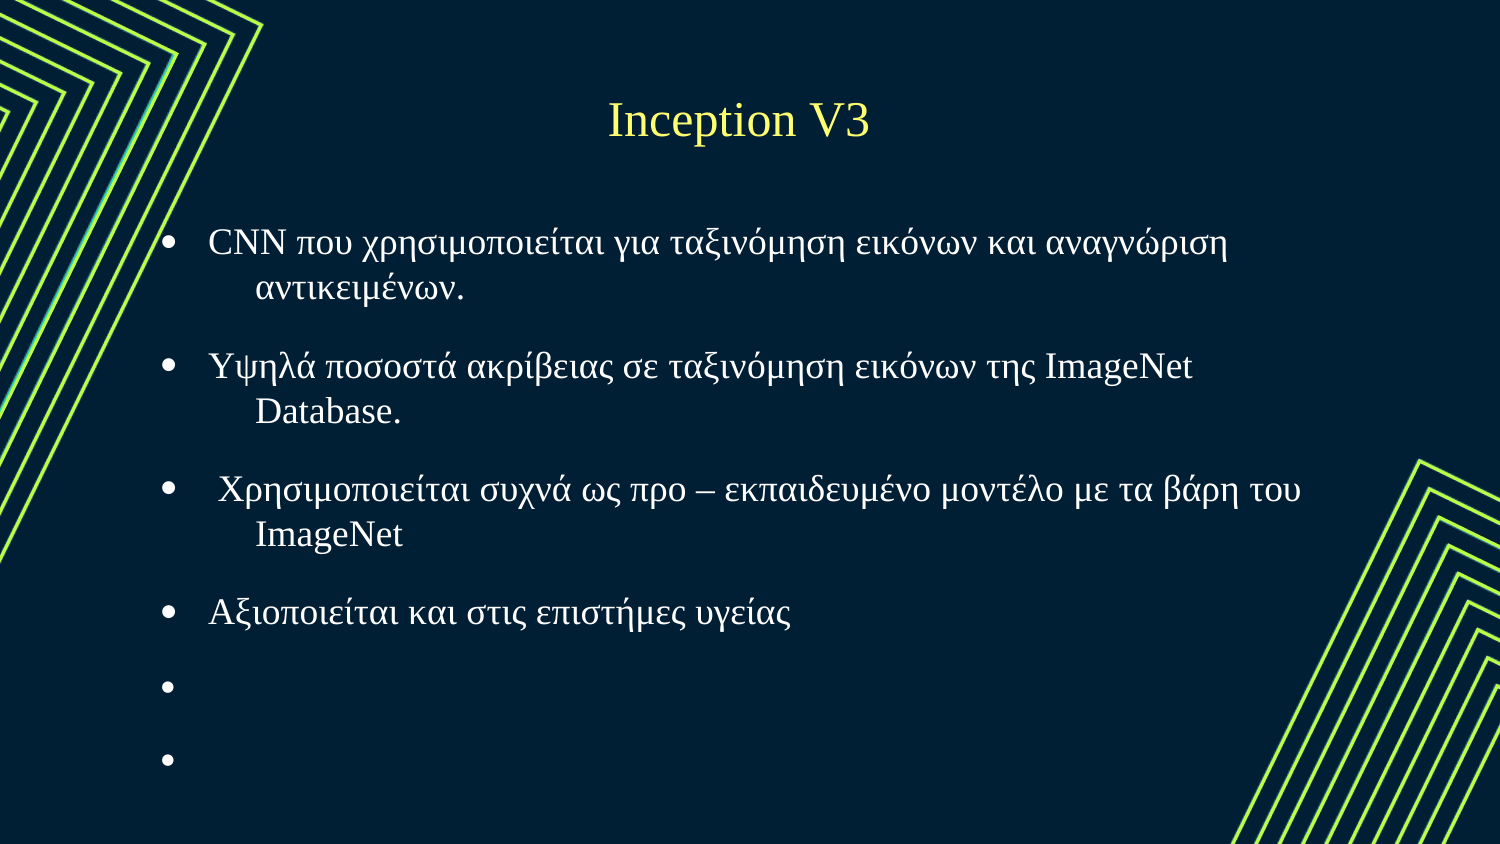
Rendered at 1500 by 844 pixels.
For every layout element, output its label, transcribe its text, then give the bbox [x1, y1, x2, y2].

list CNN που χρησιμοποιείται για ταξινόμηση εικόνων και αναγνώριση αντικειμένων. Υψηλά ποσοστά ακρίβειας σε ταξινόμηση εικόνων της ImageNet Database. Χρησιμοποιείται συχνά ως προ – εκπαιδευμένο μοντέλο με τα βάρη του ImageNet Αξιοποιείται και στις επιστήμες υγείας [146, 202, 1354, 678]
title Inception V3 [508, 52, 970, 181]
